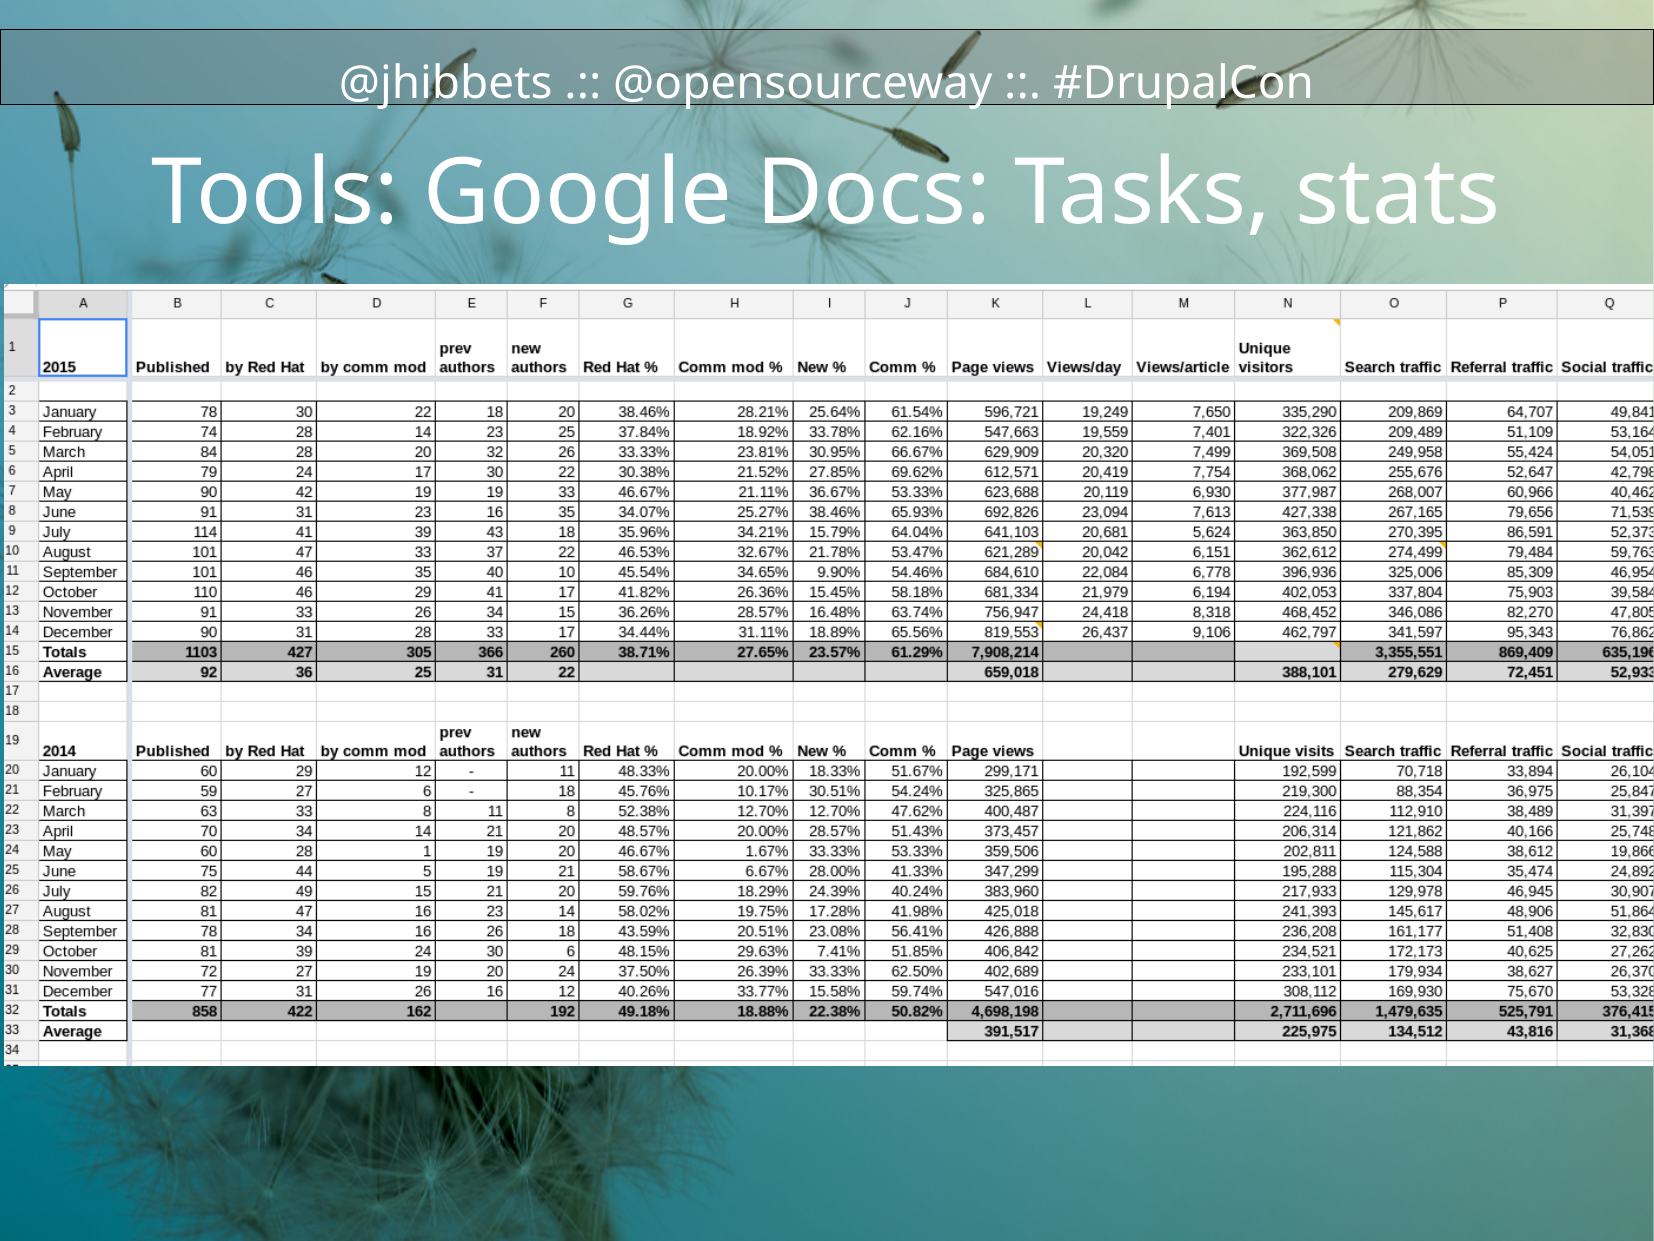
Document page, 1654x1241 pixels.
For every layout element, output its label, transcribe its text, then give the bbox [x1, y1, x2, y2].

title Tools: Google Docs: Tasks, stats [82, 84, 1571, 284]
picture [0, 0, 1654, 29]
picture [0, 105, 1654, 1241]
